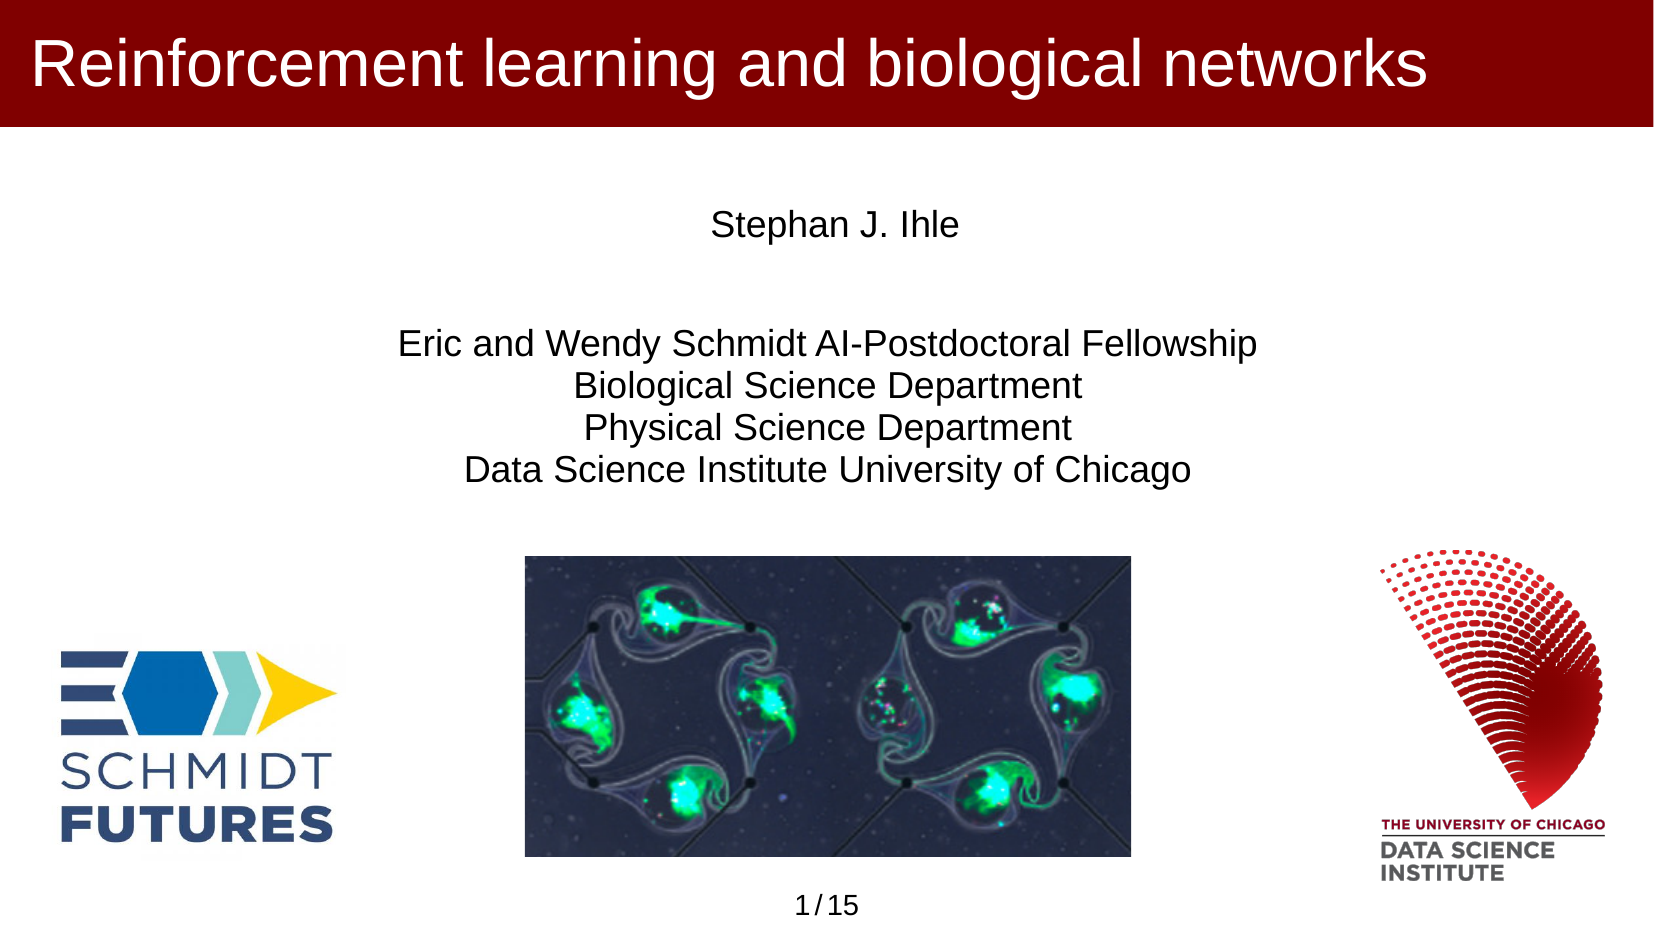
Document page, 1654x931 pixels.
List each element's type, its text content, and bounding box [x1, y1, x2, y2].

picture [1380, 550, 1605, 881]
text_box [0, 0, 1654, 127]
text_box Reinforcement learning and biological networks [15, 19, 1631, 109]
picture [51, 633, 346, 861]
text_box Stephan J. Ihle [695, 195, 976, 253]
picture [524, 556, 1132, 857]
text_box Eric and Wendy Schmidt AI-Postdoctoral Fellowship Biological Science Department Physical Science Department Data Science Institute University of Chicago [381, 315, 1274, 499]
